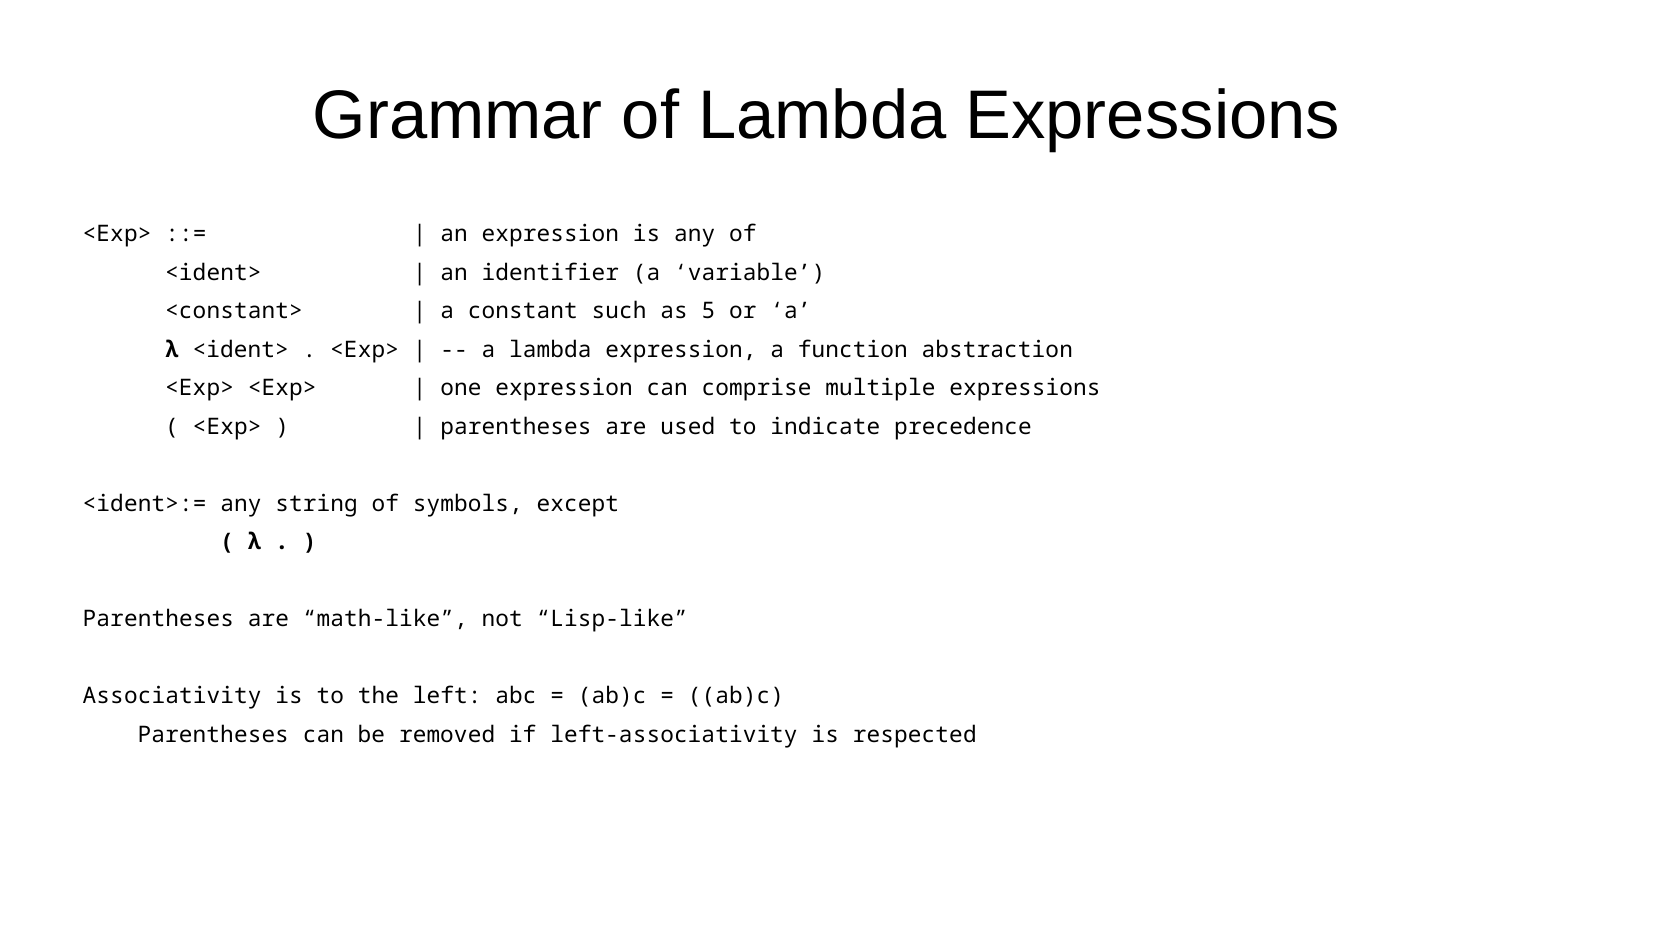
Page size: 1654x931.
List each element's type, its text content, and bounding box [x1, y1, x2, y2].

list <Exp> ::= | an expression is any of <ident> | an identifier (a ‘variable’) <constant> | a constant such as 5 or ‘a’ λ <ident> . <Exp> | -- a lambda expression, a function abstraction <Exp> <Exp> | one expression can comprise multiple expressions ( <Exp> ) | parentheses are used to indicate precedence <ident>:= any string of symbols, except ( λ . ) Parentheses are “math-like”, not “Lisp-like” Associativity is to the left: abc = (ab)c = ((ab)c) Parentheses can be removed if left-associativity is respected [82, 217, 1571, 758]
title Grammar of Lambda Expressions [82, 37, 1571, 193]
